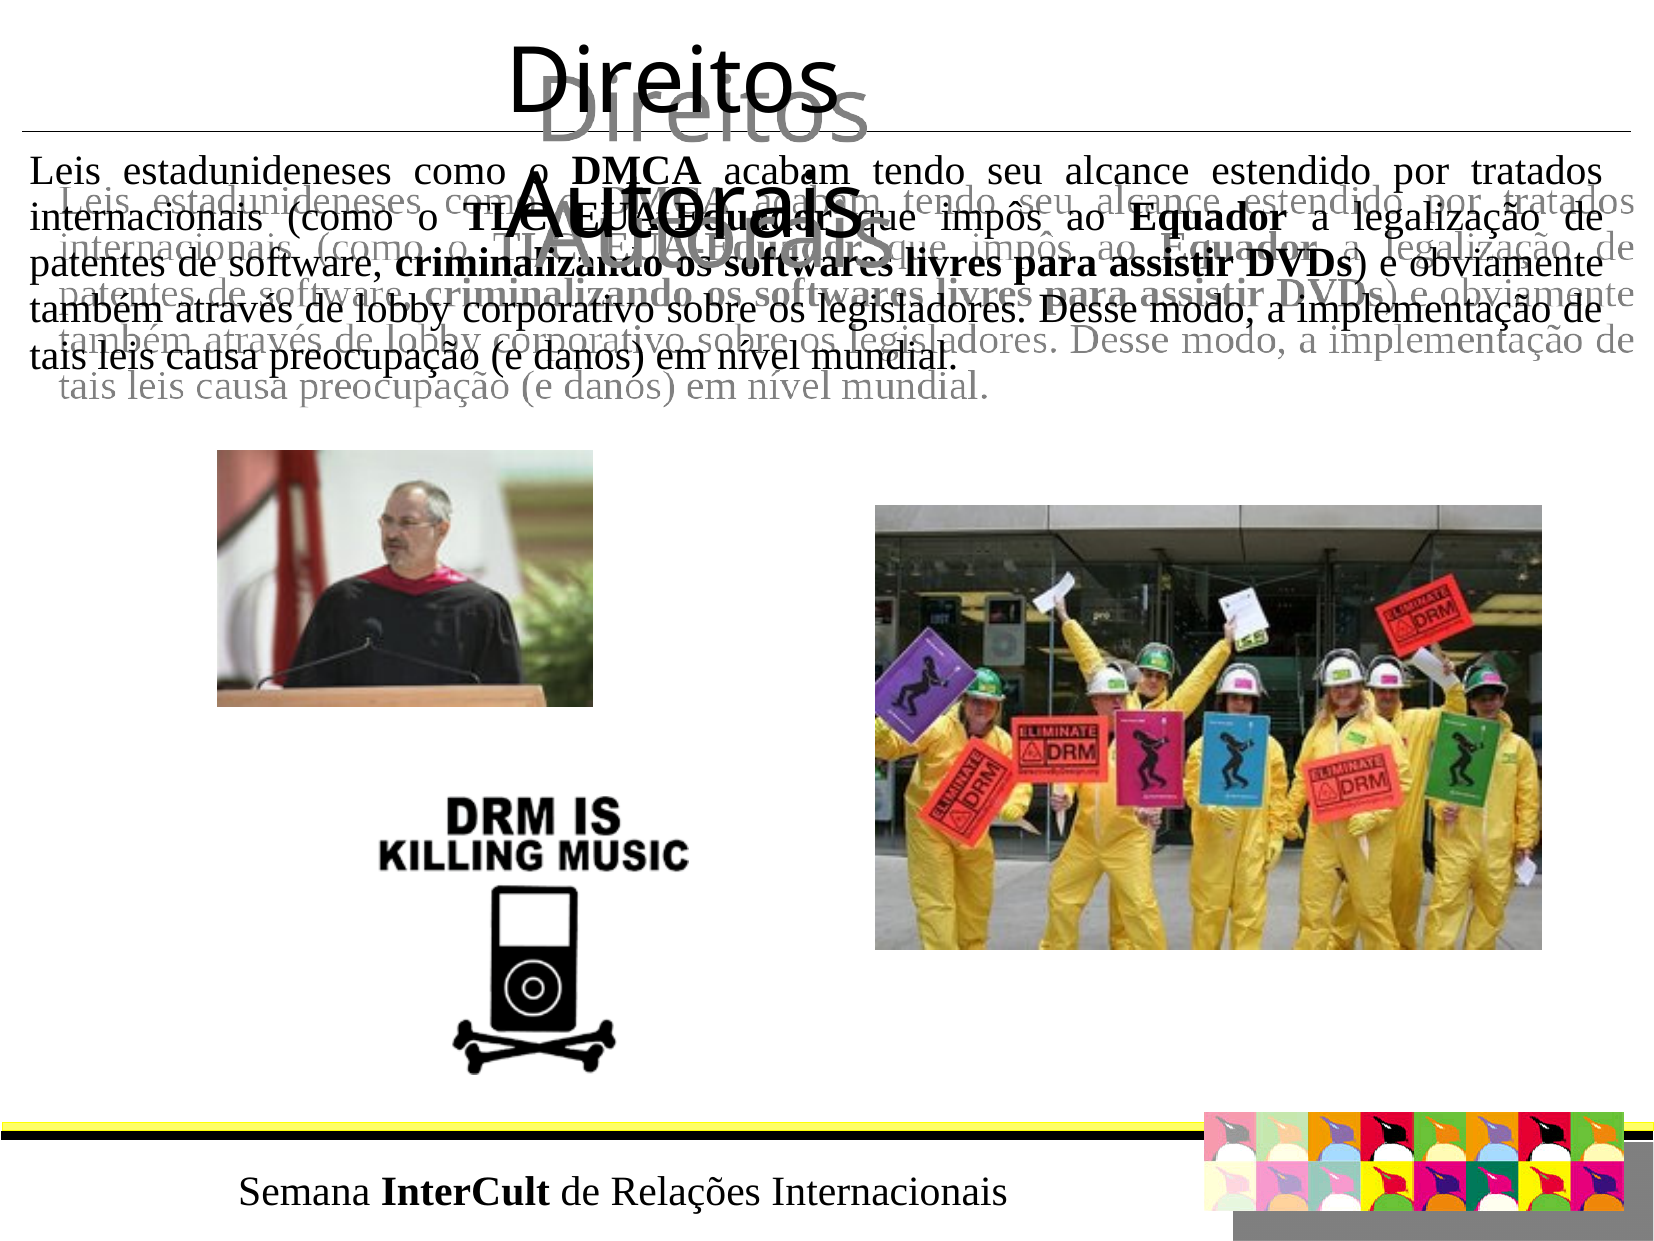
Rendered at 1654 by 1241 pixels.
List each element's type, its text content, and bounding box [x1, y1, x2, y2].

chart [1204, 1112, 1624, 1211]
text_box [1, 1122, 1204, 1140]
picture [376, 795, 689, 1075]
text_box Leis estadunideneses como o DMCA acabam tendo seu alcance estendido por tratados internacionais (como o TLC EUA-Equador que impôs ao Equador a legalização de patentes de software, criminalizando os softwares livres para assistir DVDs) e obviamente também através de lobby corporativo sobre os legisladores. Desse modo, a implementação de tais leis causa preocupação (e danos) em nível mundial. [29, 146, 1605, 379]
text_box Direitos Autorais [505, 14, 1182, 125]
picture [217, 450, 593, 707]
text_box [1624, 1122, 1654, 1140]
text_box Semana InterCult de Relações Internacionais [238, 1168, 1009, 1217]
picture [875, 505, 1542, 950]
